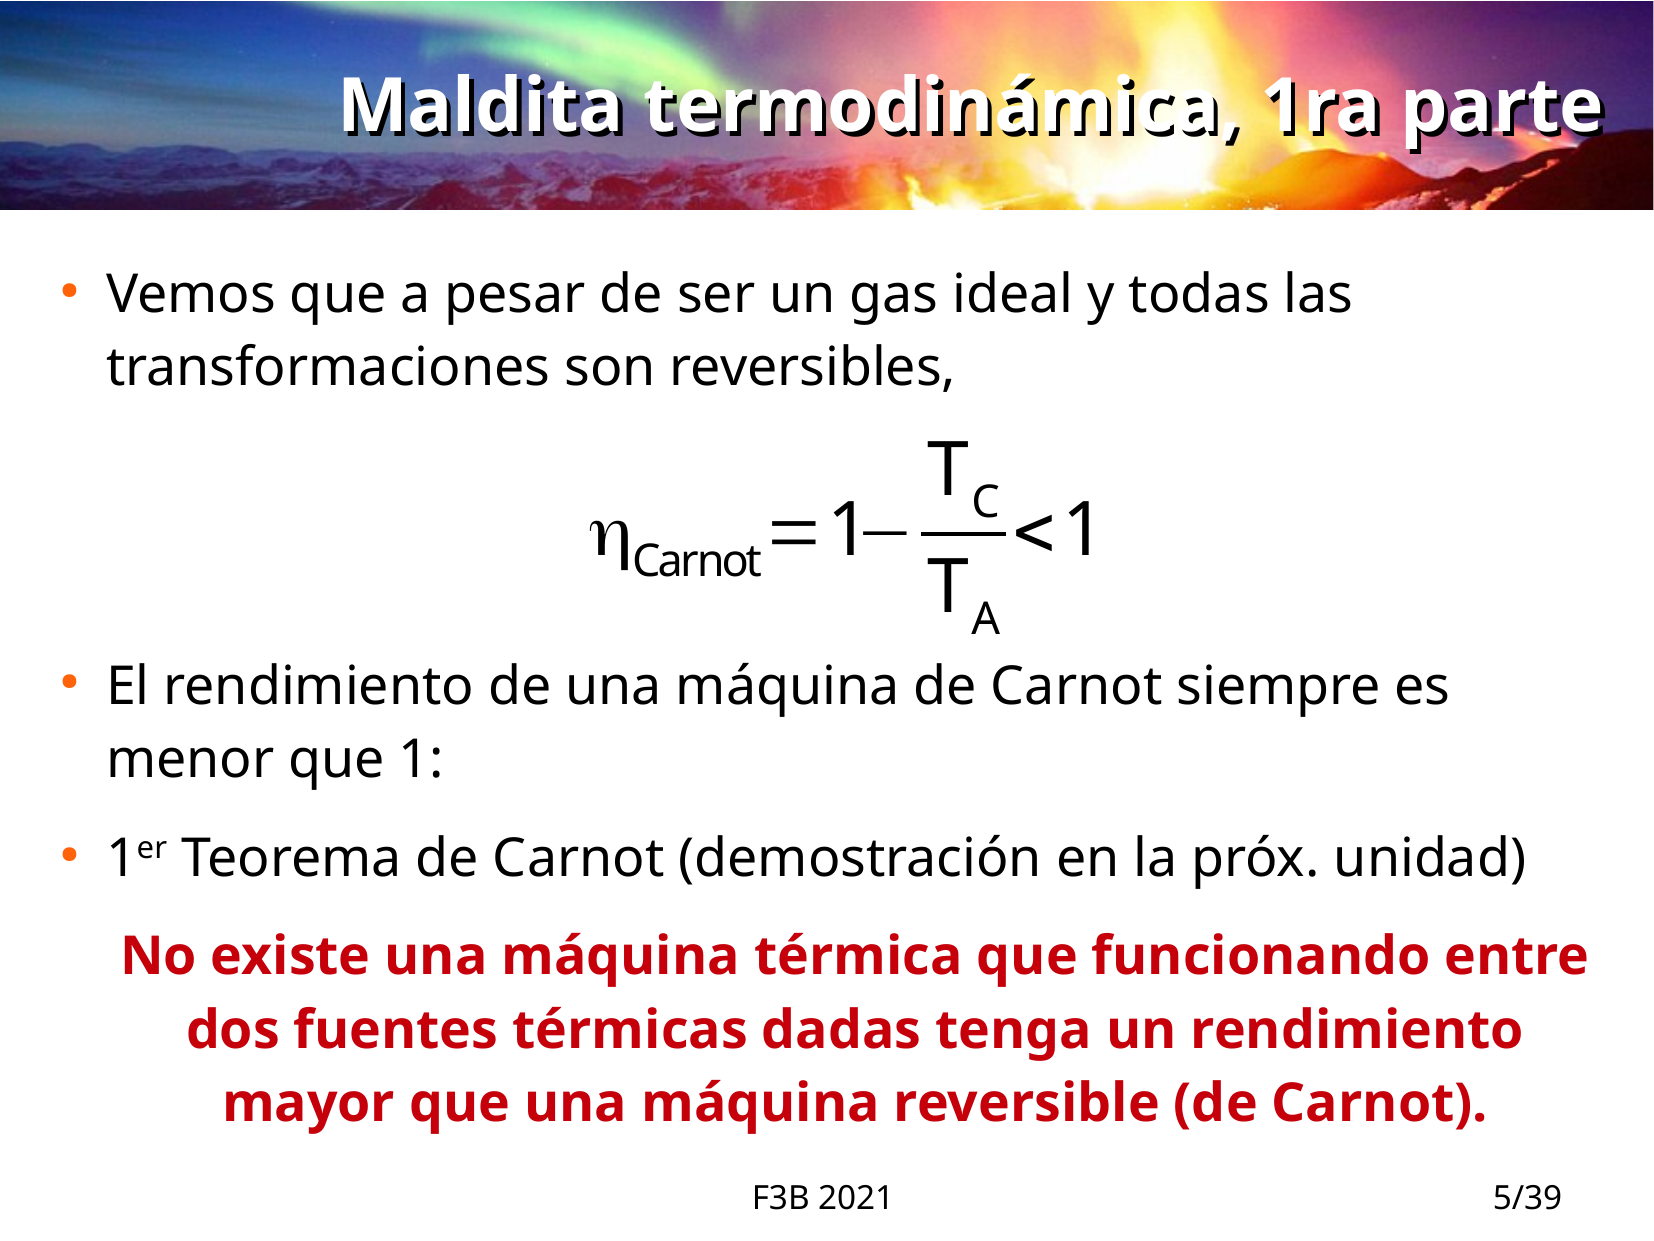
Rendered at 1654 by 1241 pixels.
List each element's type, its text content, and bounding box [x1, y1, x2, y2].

list Vemos que a pesar de ser un gas ideal y todas las transformaciones son reversibles, El rendimiento de una máquina de Carnot siempre es menor que 1: 1er Teorema de Carnot (demostración en la próx. unidad) No existe una máquina térmica que funcionando entre dos fuentes térmicas dadas tenga un rendimiento mayor que una máquina reversible (de Carnot). [45, 255, 1606, 1156]
picture [0, 1, 1654, 210]
chart [580, 423, 1096, 646]
title Maldita termodinámica, 1ra parte [45, 15, 1606, 191]
